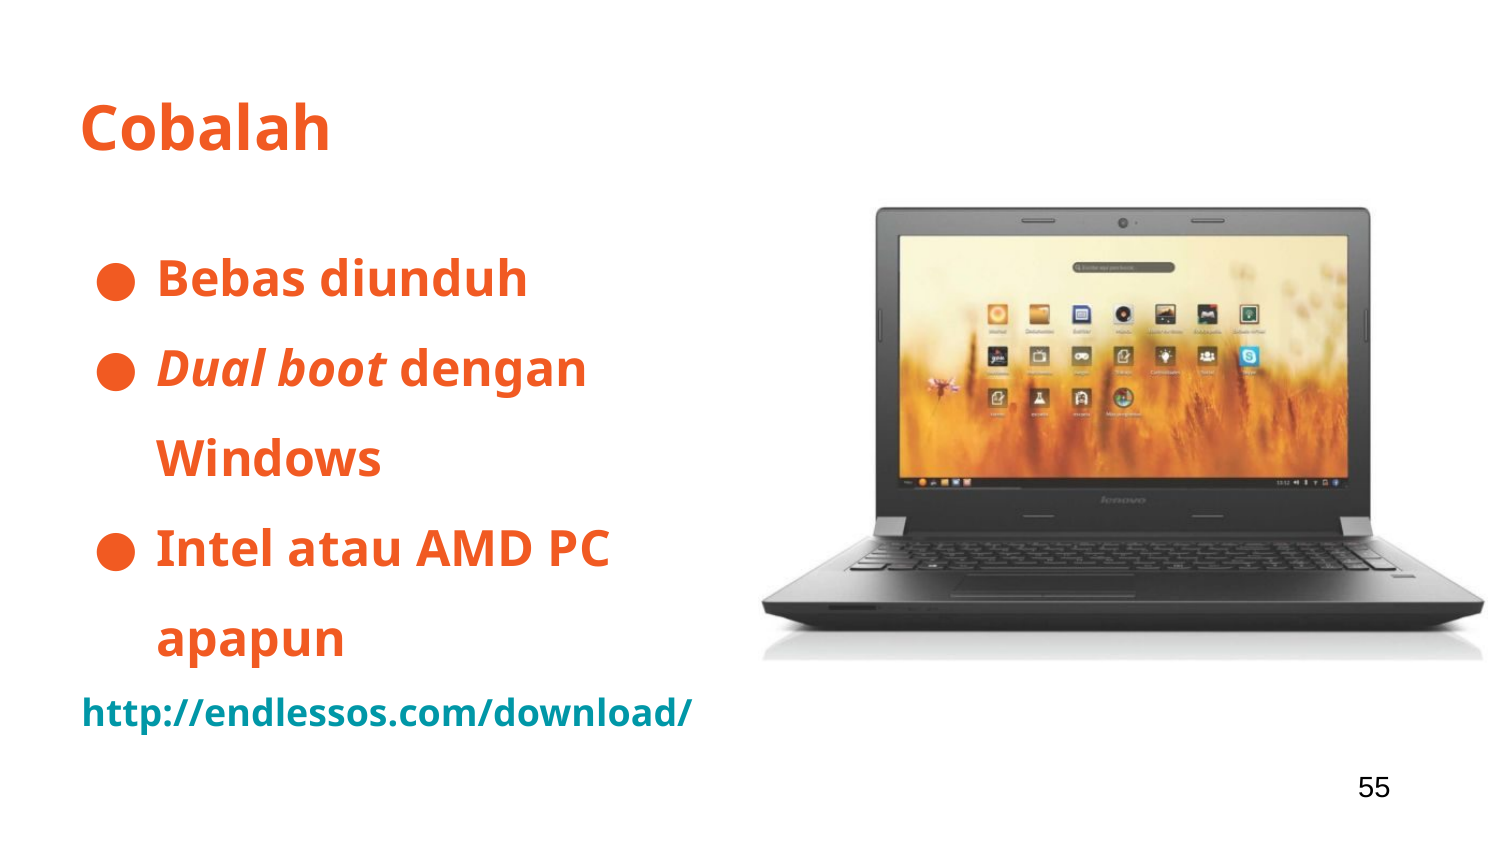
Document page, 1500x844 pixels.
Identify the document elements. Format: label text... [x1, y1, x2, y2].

picture [758, 173, 1488, 670]
slide_number <number> [1343, 753, 1434, 818]
list Bebas diunduh Dual boot dengan Windows Intel atau AMD PC apapun http://endlessos.com/download/ [66, 206, 820, 767]
title Cobalah [64, 72, 614, 167]
